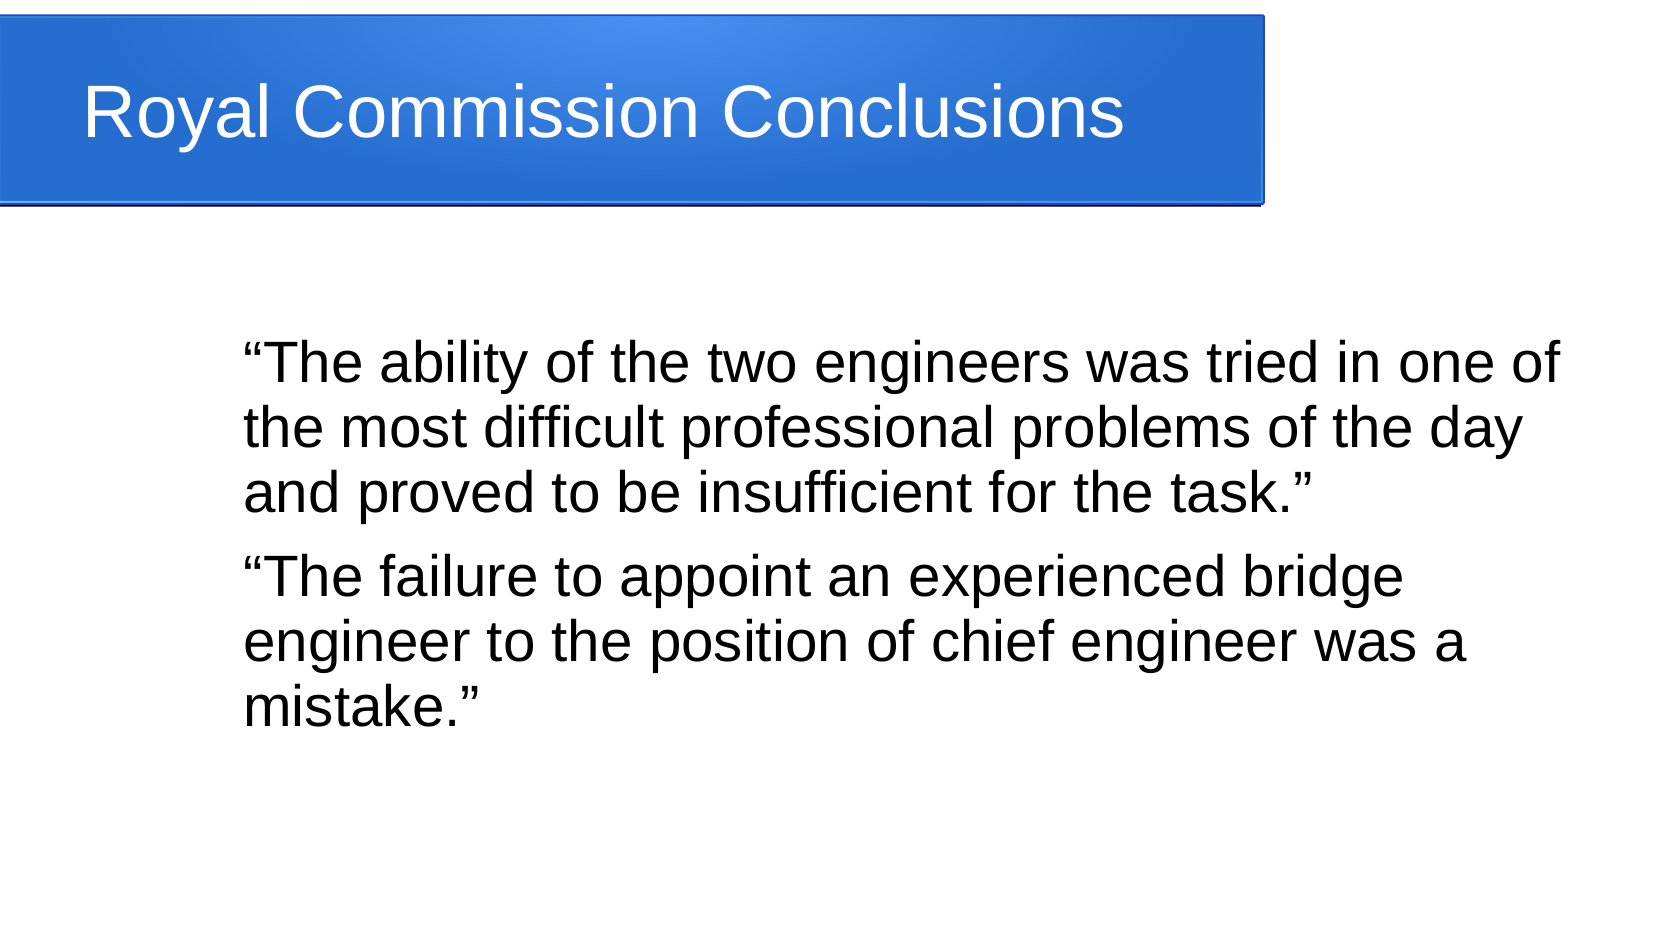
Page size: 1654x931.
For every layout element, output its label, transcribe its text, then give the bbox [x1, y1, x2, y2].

title Royal Commission Conclusions [82, 35, 1235, 189]
list “The ability of the two engineers was tried in one of the most difficult professional problems of the day and proved to be insufficient for the task.” “The failure to appoint an experienced bridge engineer to the position of chief engineer was a mistake.” [101, 330, 1591, 751]
